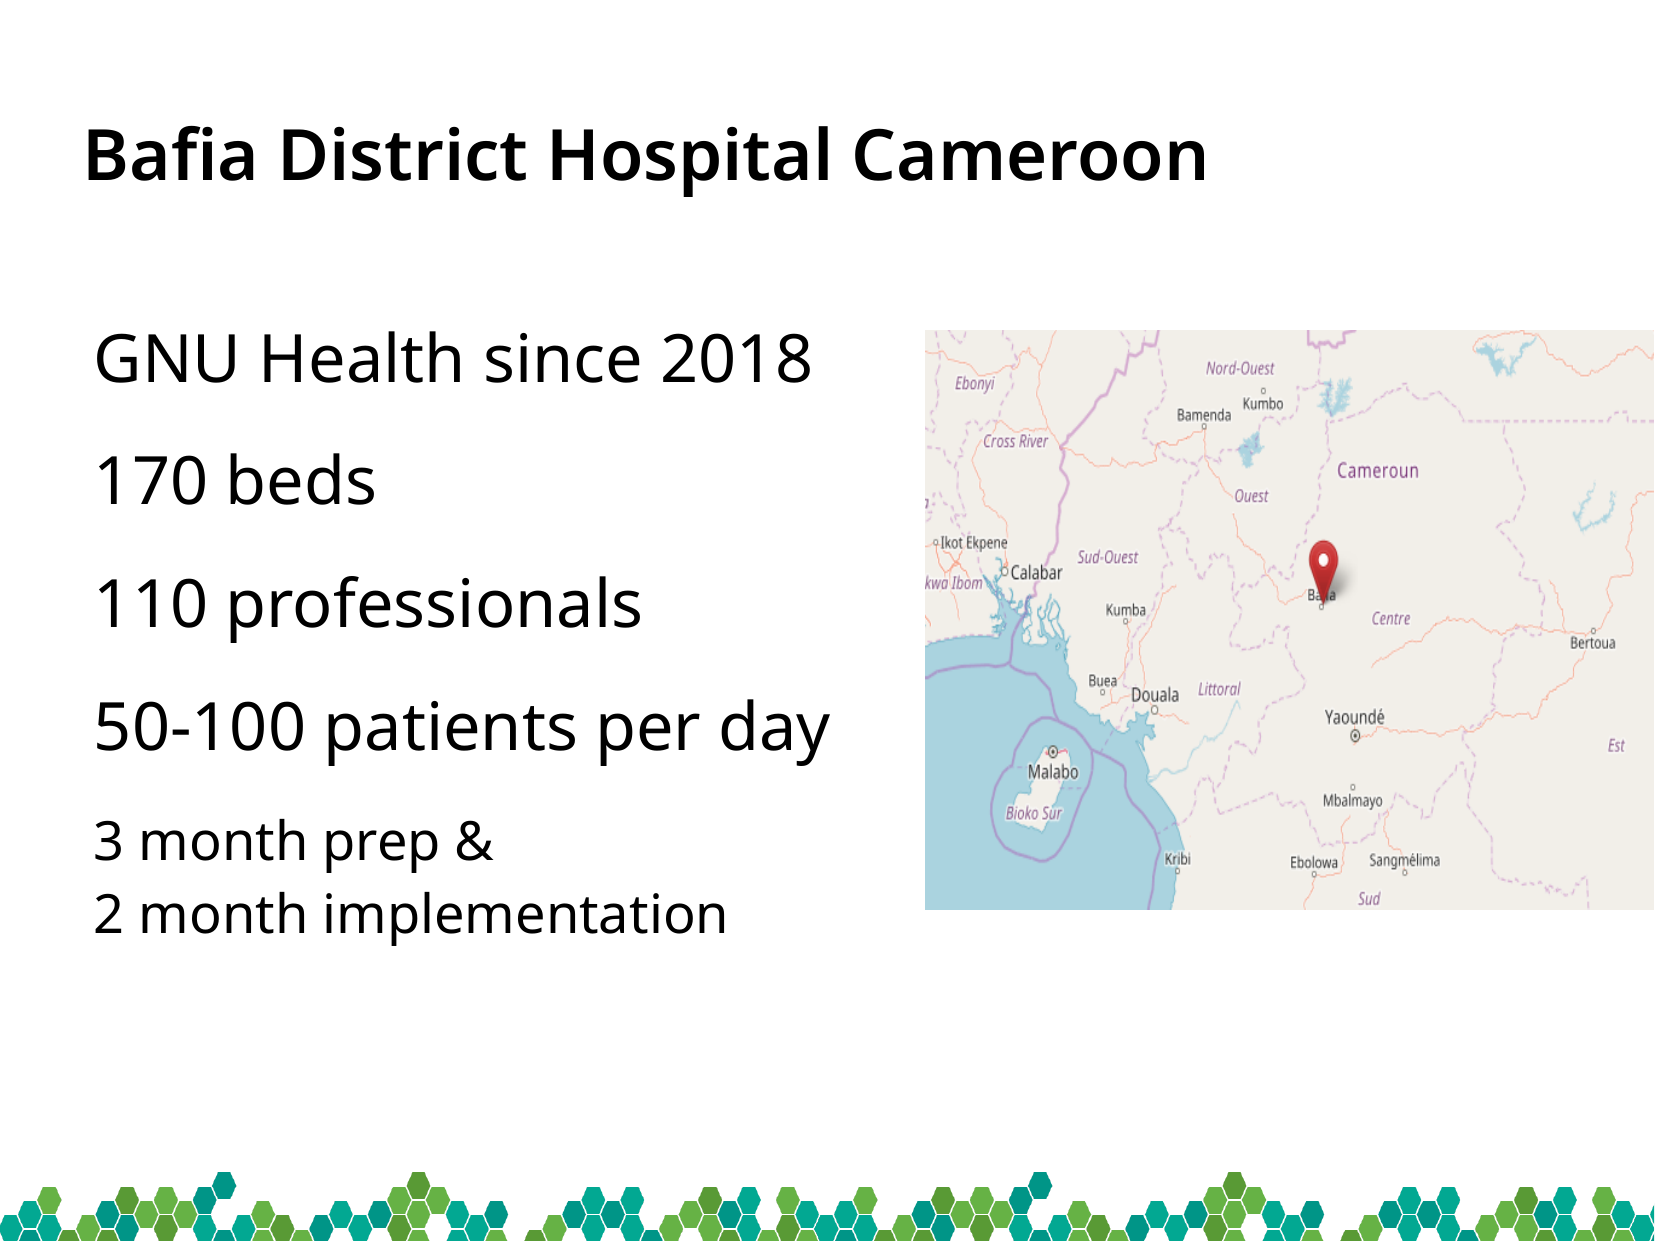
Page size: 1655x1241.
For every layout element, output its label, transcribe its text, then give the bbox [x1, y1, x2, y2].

picture [925, 330, 1654, 910]
list GNU Health since 2018 170 beds 110 professionals 50-100 patients per day 3 month prep & 2 month implementation [93, 311, 1609, 1132]
picture [0, 1161, 1655, 1241]
title Bafia District Hospital Cameroon [82, 49, 1572, 257]
